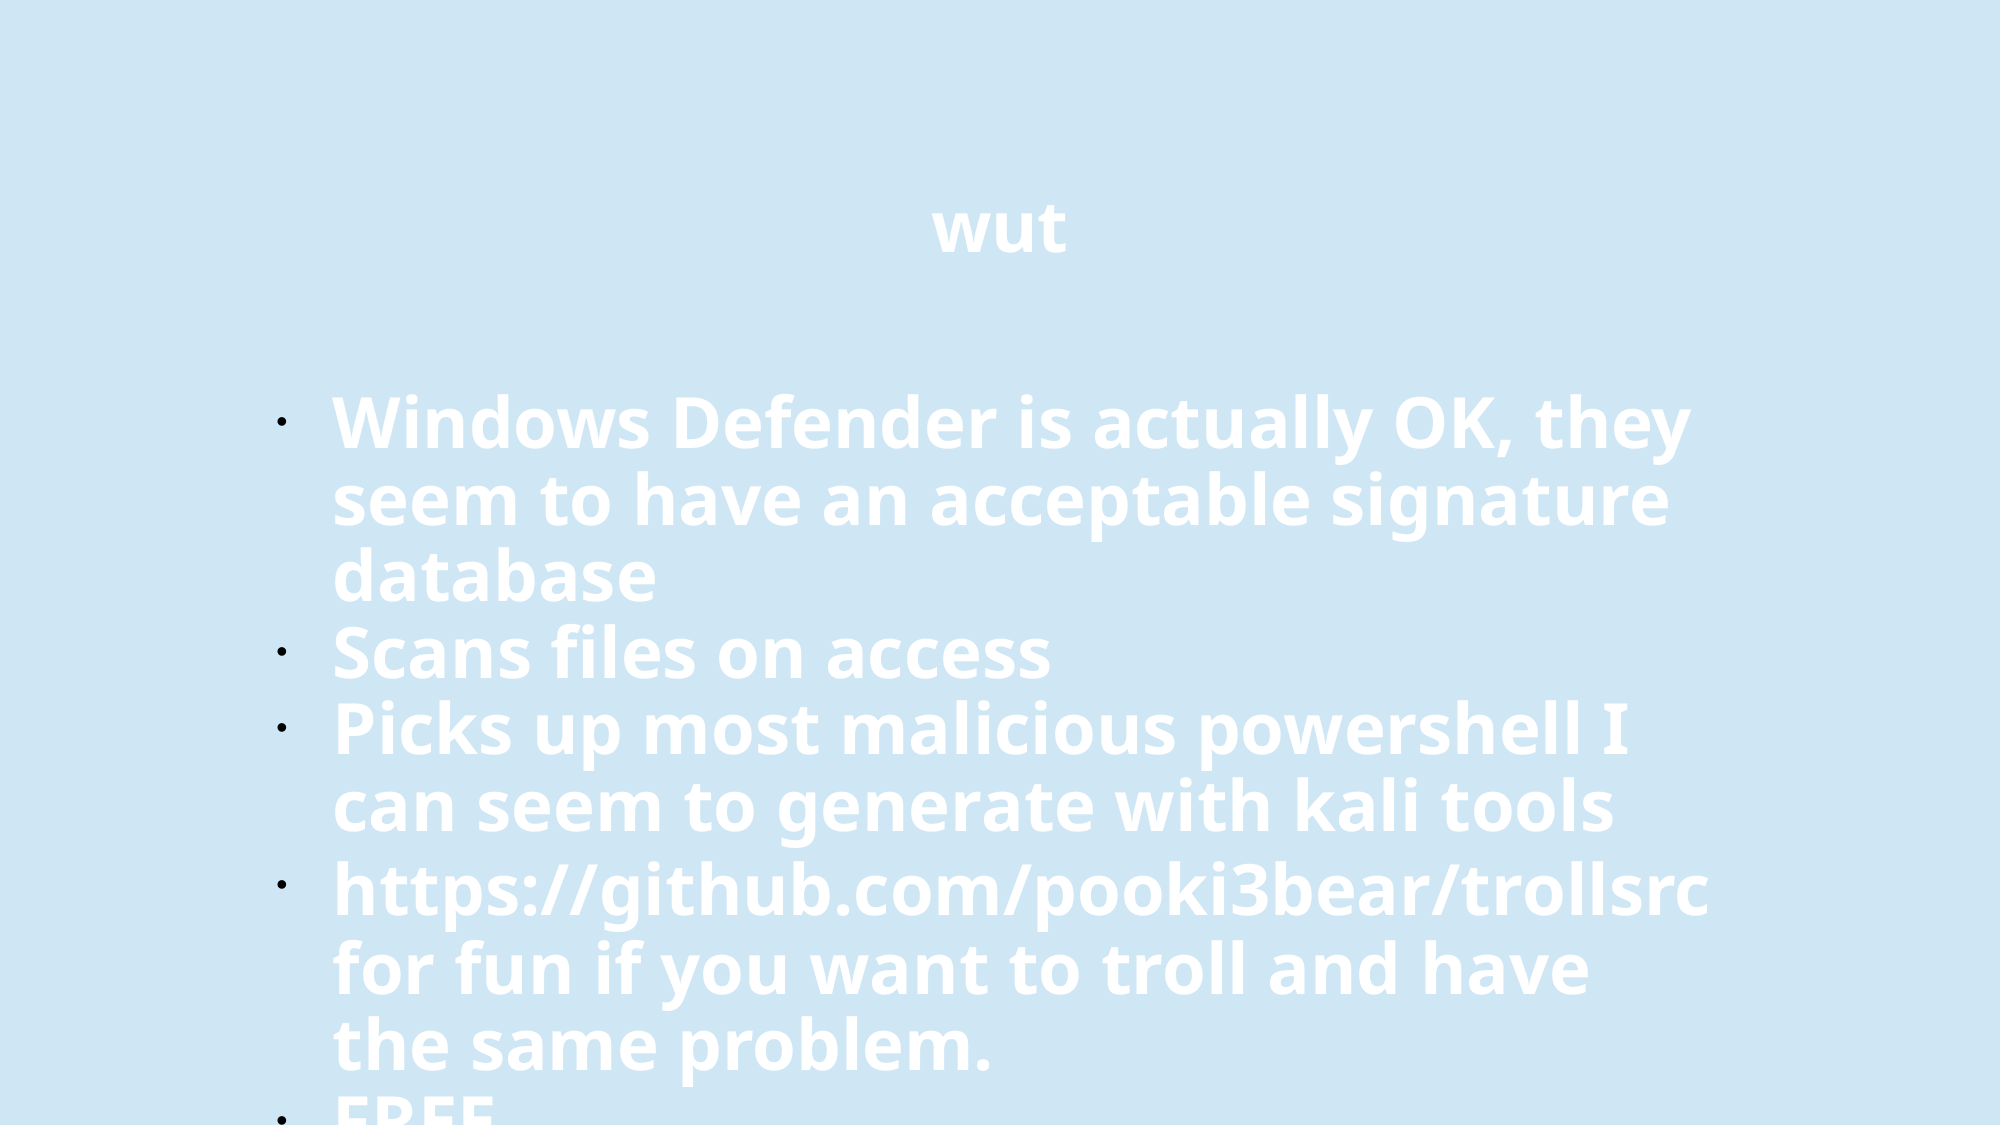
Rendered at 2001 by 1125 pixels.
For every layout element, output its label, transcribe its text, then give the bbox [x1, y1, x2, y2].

subtitle Windows Defender is actually OK, they seem to have an acceptable signature database Scans files on access Picks up most malicious powershell I can seem to generate with kali tools https://github.com/pooki3bear/trollsrc for fun if you want to troll and have the same problem. FREE [261, 380, 1739, 781]
title wut [261, 184, 1739, 380]
